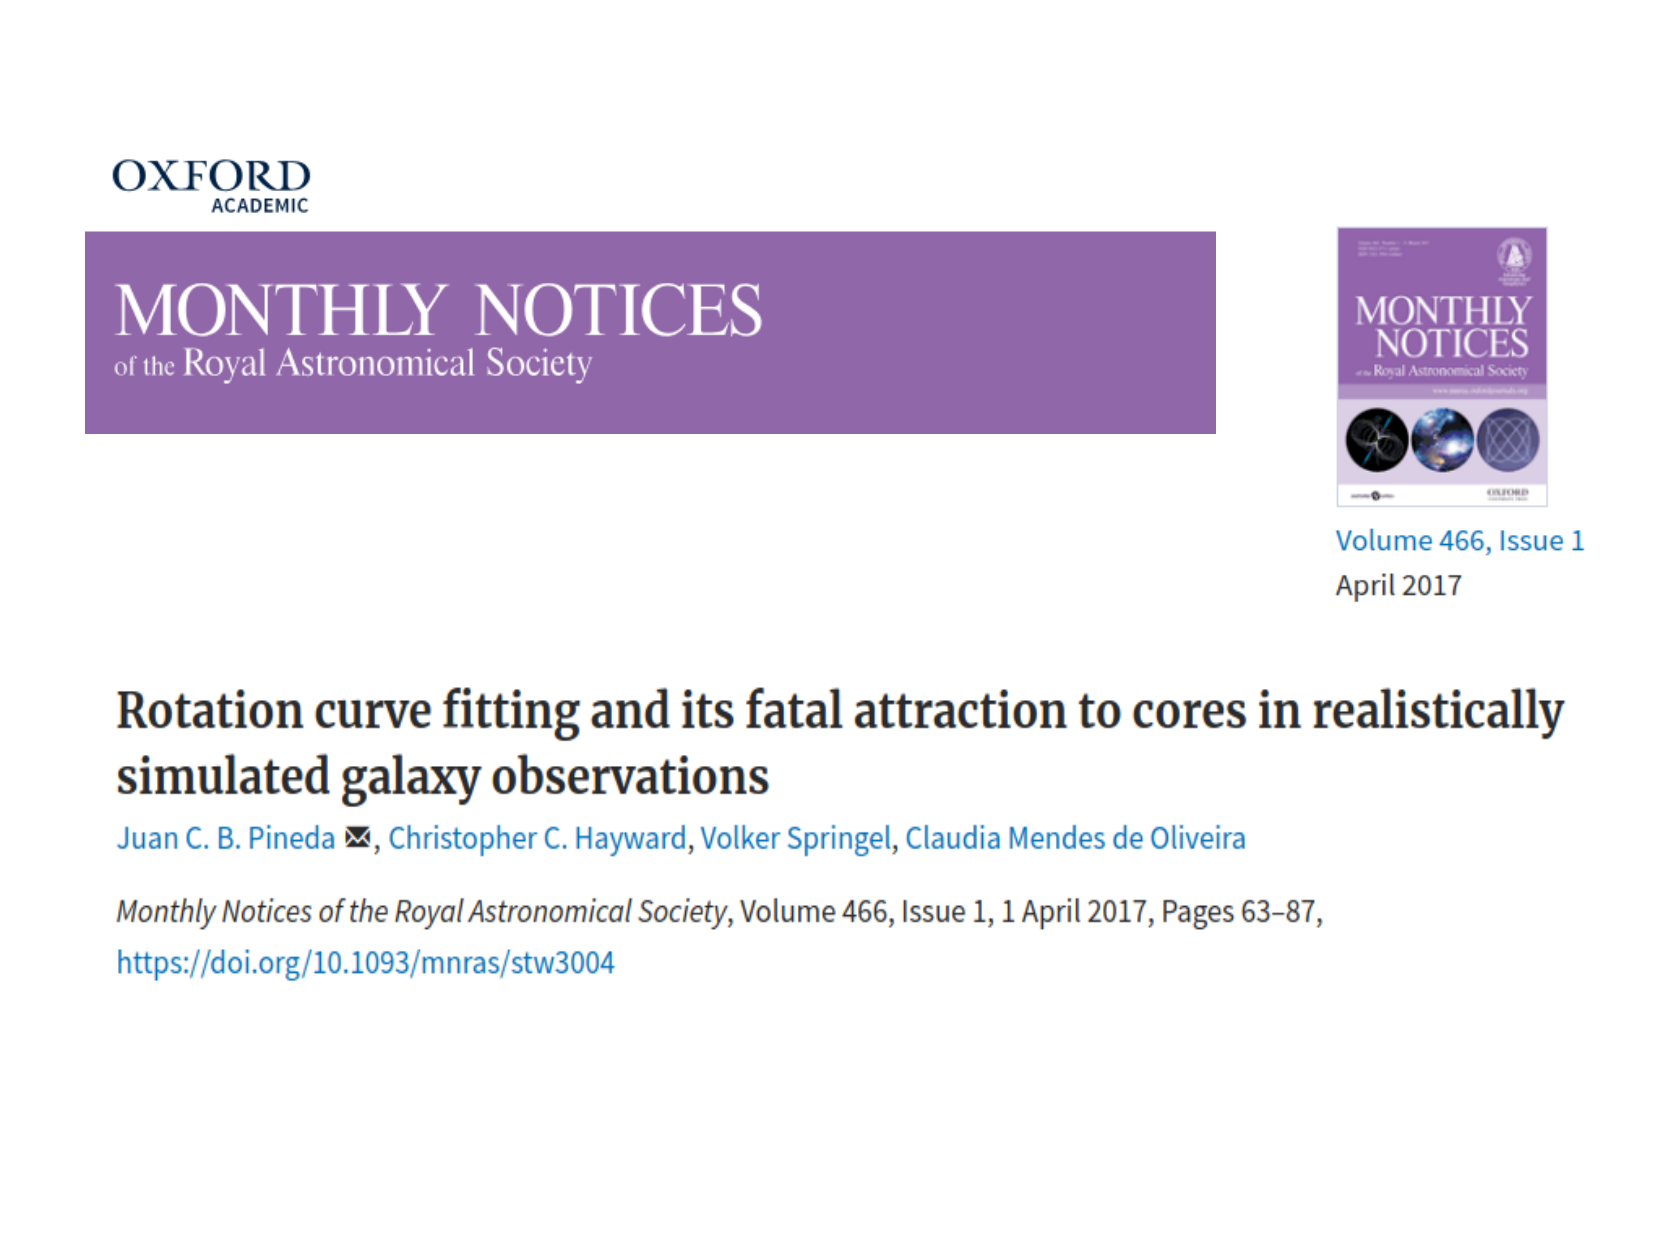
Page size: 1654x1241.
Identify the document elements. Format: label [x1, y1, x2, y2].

picture [1301, 197, 1653, 632]
picture [85, 144, 1216, 435]
picture [83, 646, 1584, 992]
